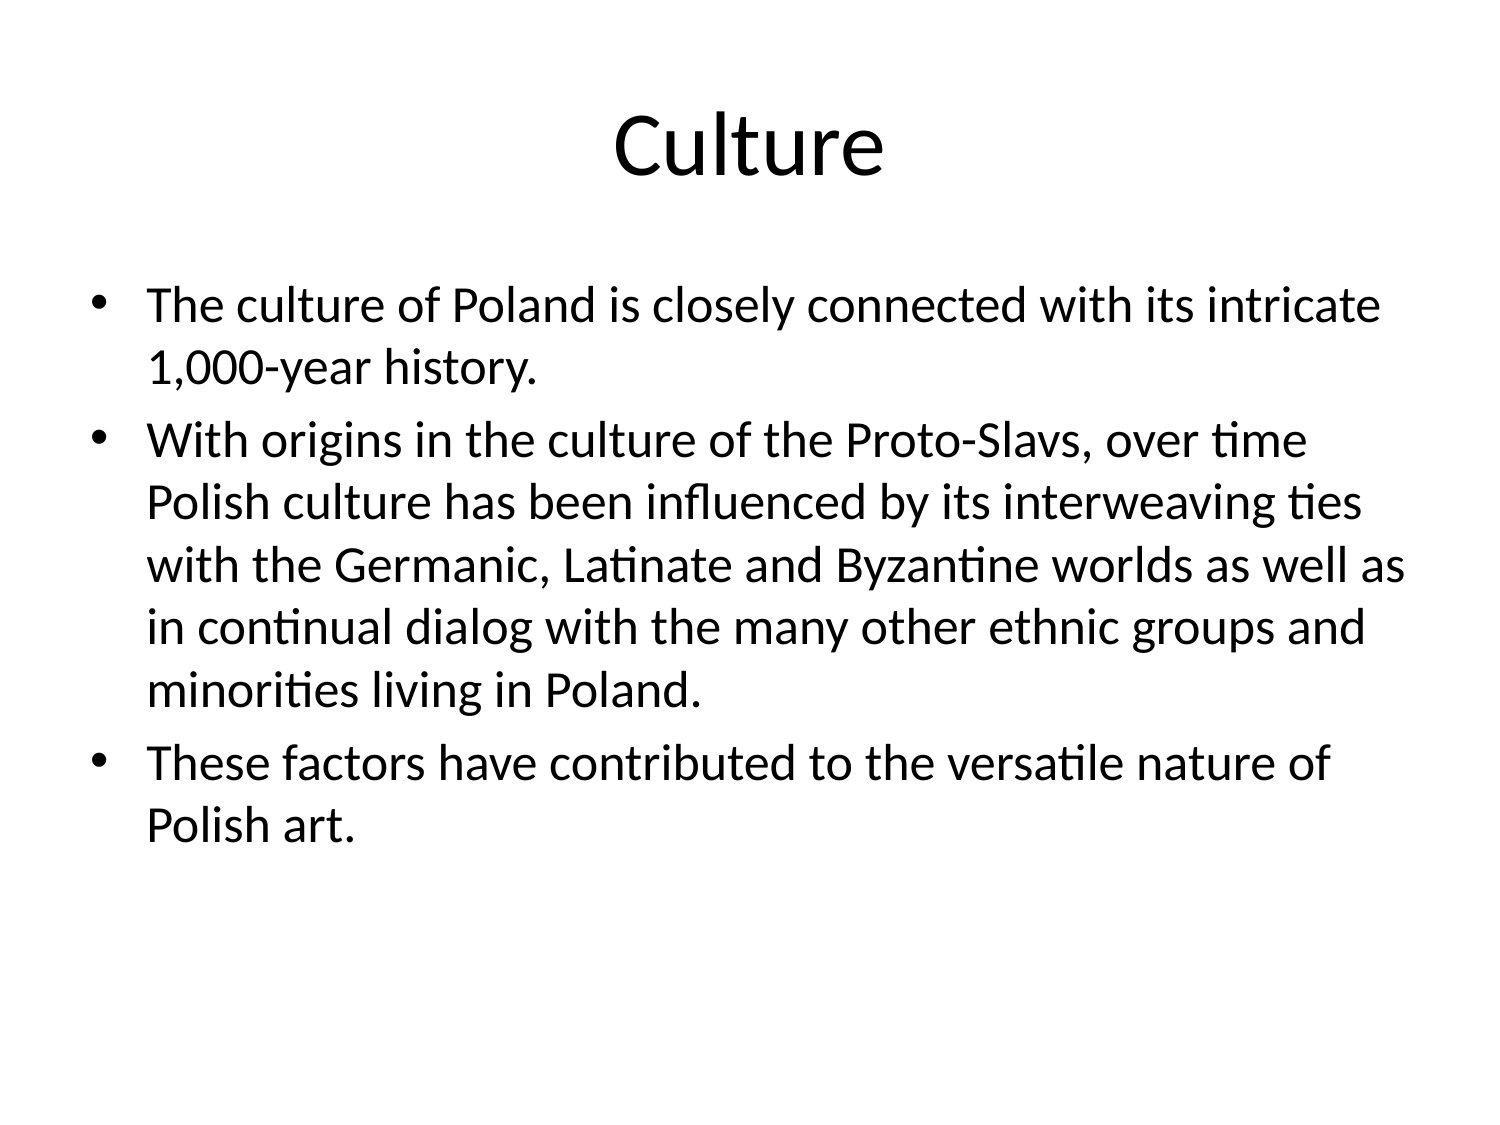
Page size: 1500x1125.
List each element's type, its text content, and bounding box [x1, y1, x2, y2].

list The culture of Poland is closely connected with its intricate 1,000-year history. With origins in the culture of the Proto-Slavs, over time Polish culture has been influenced by its interweaving ties with the Germanic, Latinate and Byzantine worlds as well as in continual dialog with the many other ethnic groups and minorities living in Poland. These factors have contributed to the versatile nature of Polish art. [75, 262, 1425, 1005]
title Culture [75, 45, 1425, 233]
